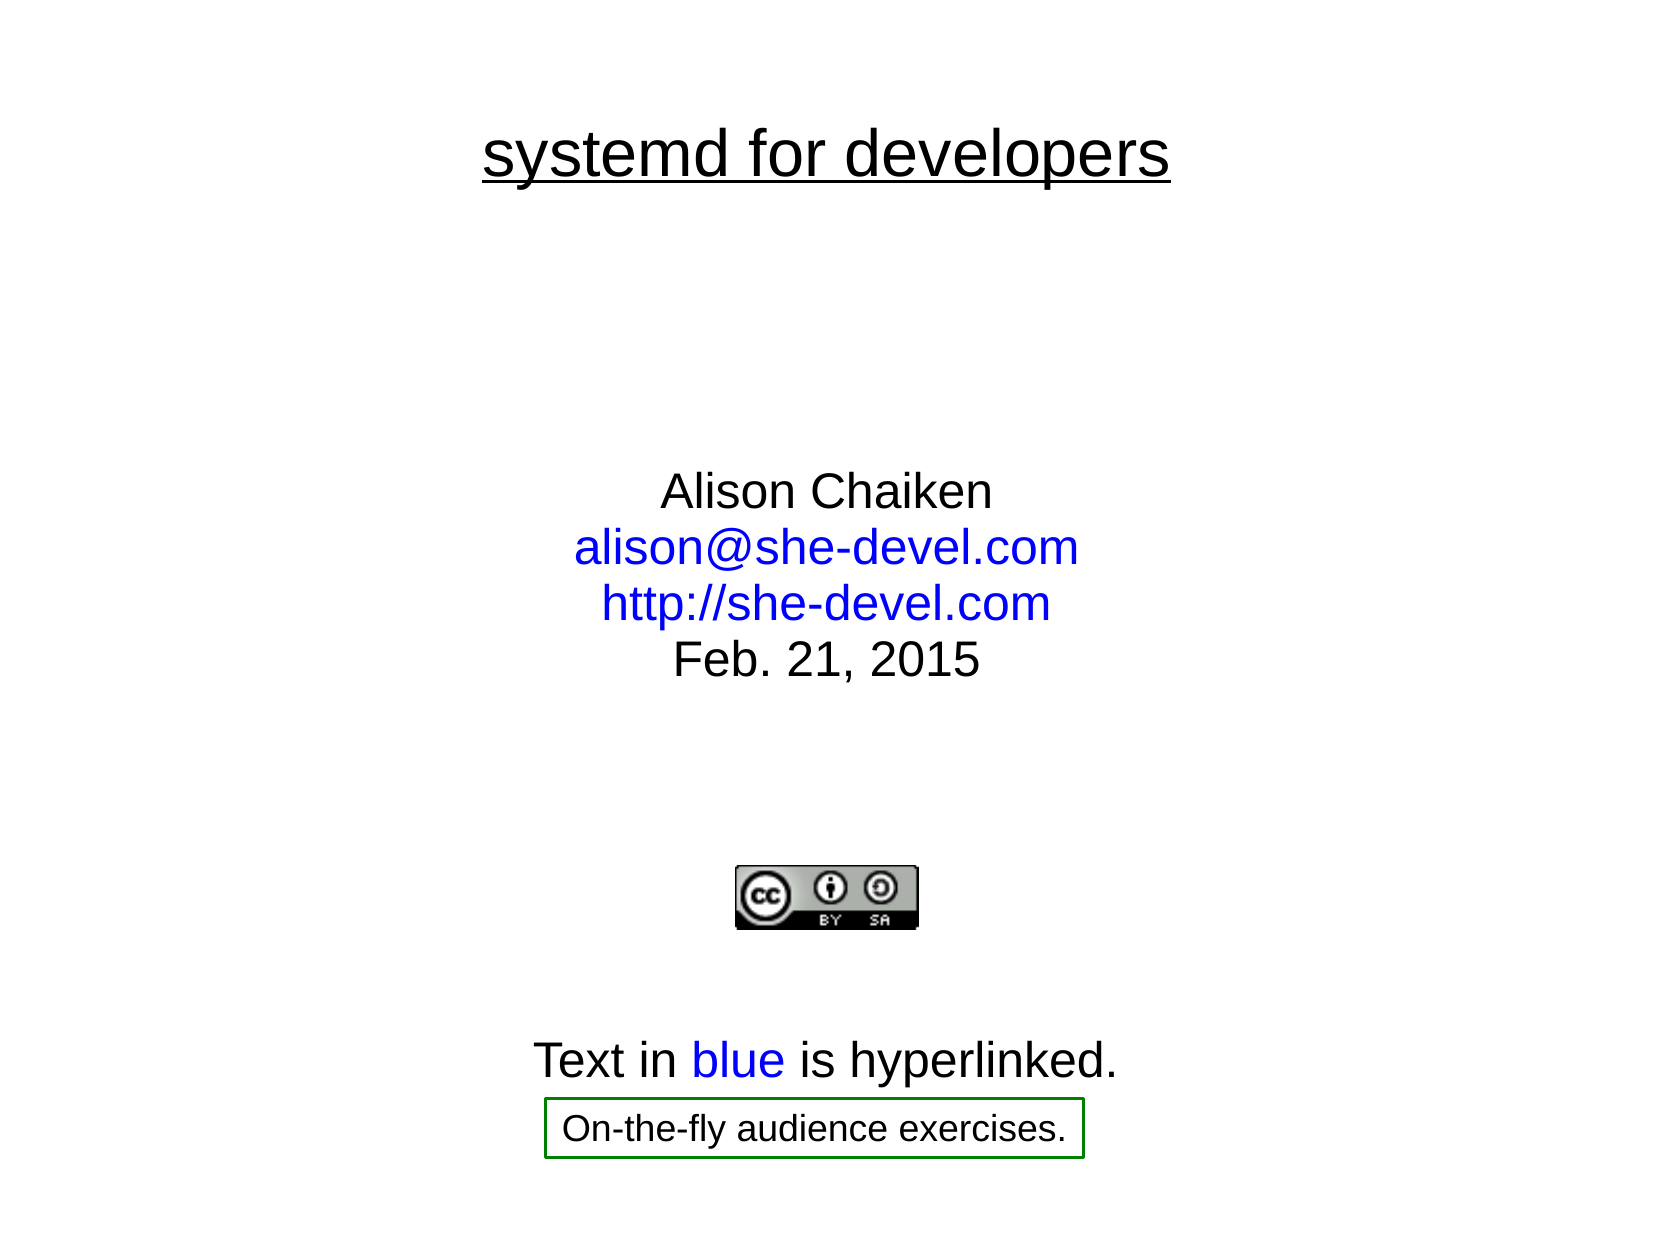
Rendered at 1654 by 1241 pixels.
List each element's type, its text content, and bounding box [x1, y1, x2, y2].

picture [735, 865, 919, 931]
text_box On-the-fly audience exercises. [545, 1098, 1083, 1158]
subtitle Alison Chaiken alison@she-devel.com http://she-devel.com Feb. 21, 2015 [82, 290, 1571, 1010]
text_box Text in blue is hyperlinked. [518, 1024, 1136, 1096]
title systemd for developers [82, 49, 1571, 257]
